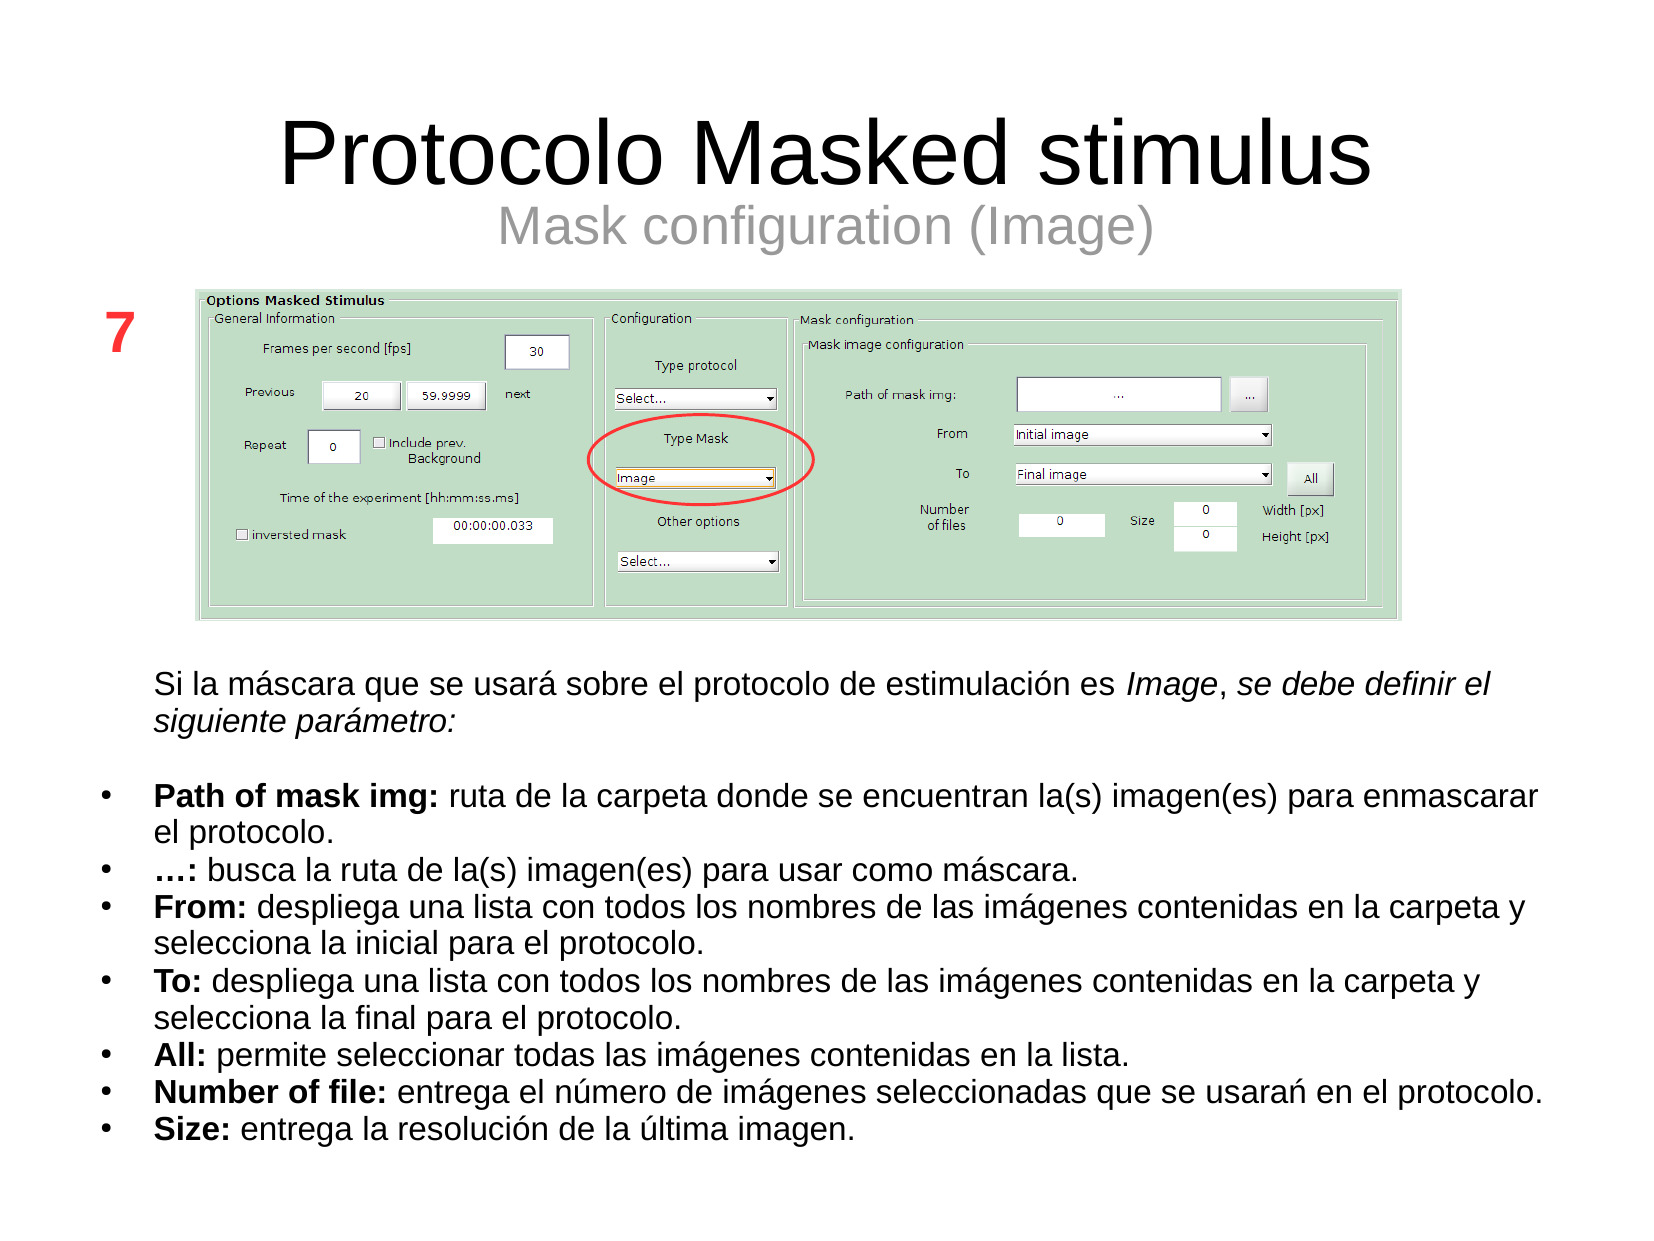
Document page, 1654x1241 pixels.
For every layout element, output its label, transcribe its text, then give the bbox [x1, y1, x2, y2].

list Si la máscara que se usará sobre el protocolo de estimulación es Image, se debe definir el siguiente parámetro: Path of mask img: ruta de la carpeta donde se encuentran la(s) imagen(es) para enmascarar el protocolo. …: busca la ruta de la(s) imagen(es) para usar como máscara. From: despliega una lista con todos los nombres de las imágenes contenidas en la carpeta y selecciona la inicial para el protocolo. To: despliega una lista con todos los nombres de las imágenes contenidas en la carpeta y selecciona la final para el protocolo. All: permite seleccionar todas las imágenes contenidas en la lista. Number of file: entrega el número de imágenes seleccionadas que se usarań en el protocolo. Size: entrega la resolución de la última imagen. [82, 665, 1571, 1171]
title Mask configuration (Image) [82, 195, 1572, 257]
title Protocolo Masked stimulus [82, 49, 1571, 195]
picture [195, 289, 1402, 621]
text_box 7 [90, 292, 151, 373]
